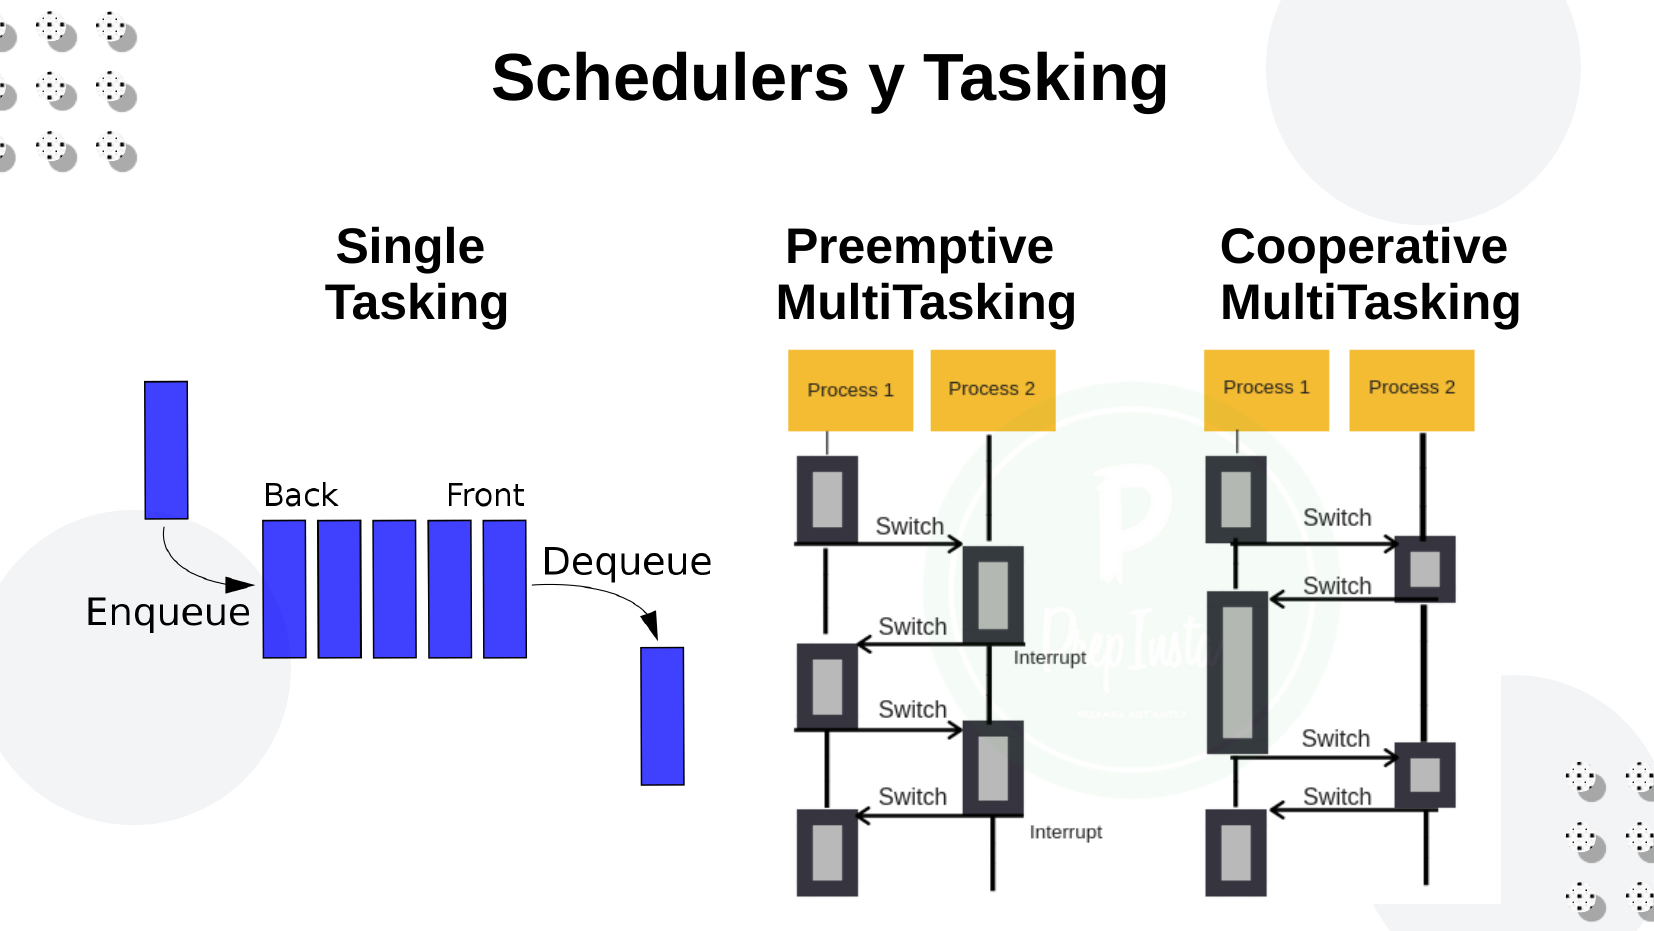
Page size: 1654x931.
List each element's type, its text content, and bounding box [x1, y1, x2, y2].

picture [1625, 822, 1654, 853]
picture [99, 156, 123, 162]
picture [1625, 882, 1654, 913]
text_box Single Tasking [310, 211, 526, 338]
picture [75, 374, 713, 793]
picture [1625, 762, 1654, 793]
picture [36, 131, 67, 162]
picture [1565, 882, 1596, 913]
picture [0, 14, 6, 39]
picture [1565, 822, 1596, 853]
title Schedulers y Tasking [86, 0, 1576, 156]
picture [35, 11, 67, 42]
text_box Cooperative MultiTasking [1205, 211, 1538, 338]
picture [36, 71, 66, 102]
picture [0, 134, 7, 159]
picture [1565, 761, 1596, 792]
picture [0, 74, 6, 99]
picture [787, 337, 1501, 904]
text_box Preemptive MultiTasking [760, 211, 1093, 338]
